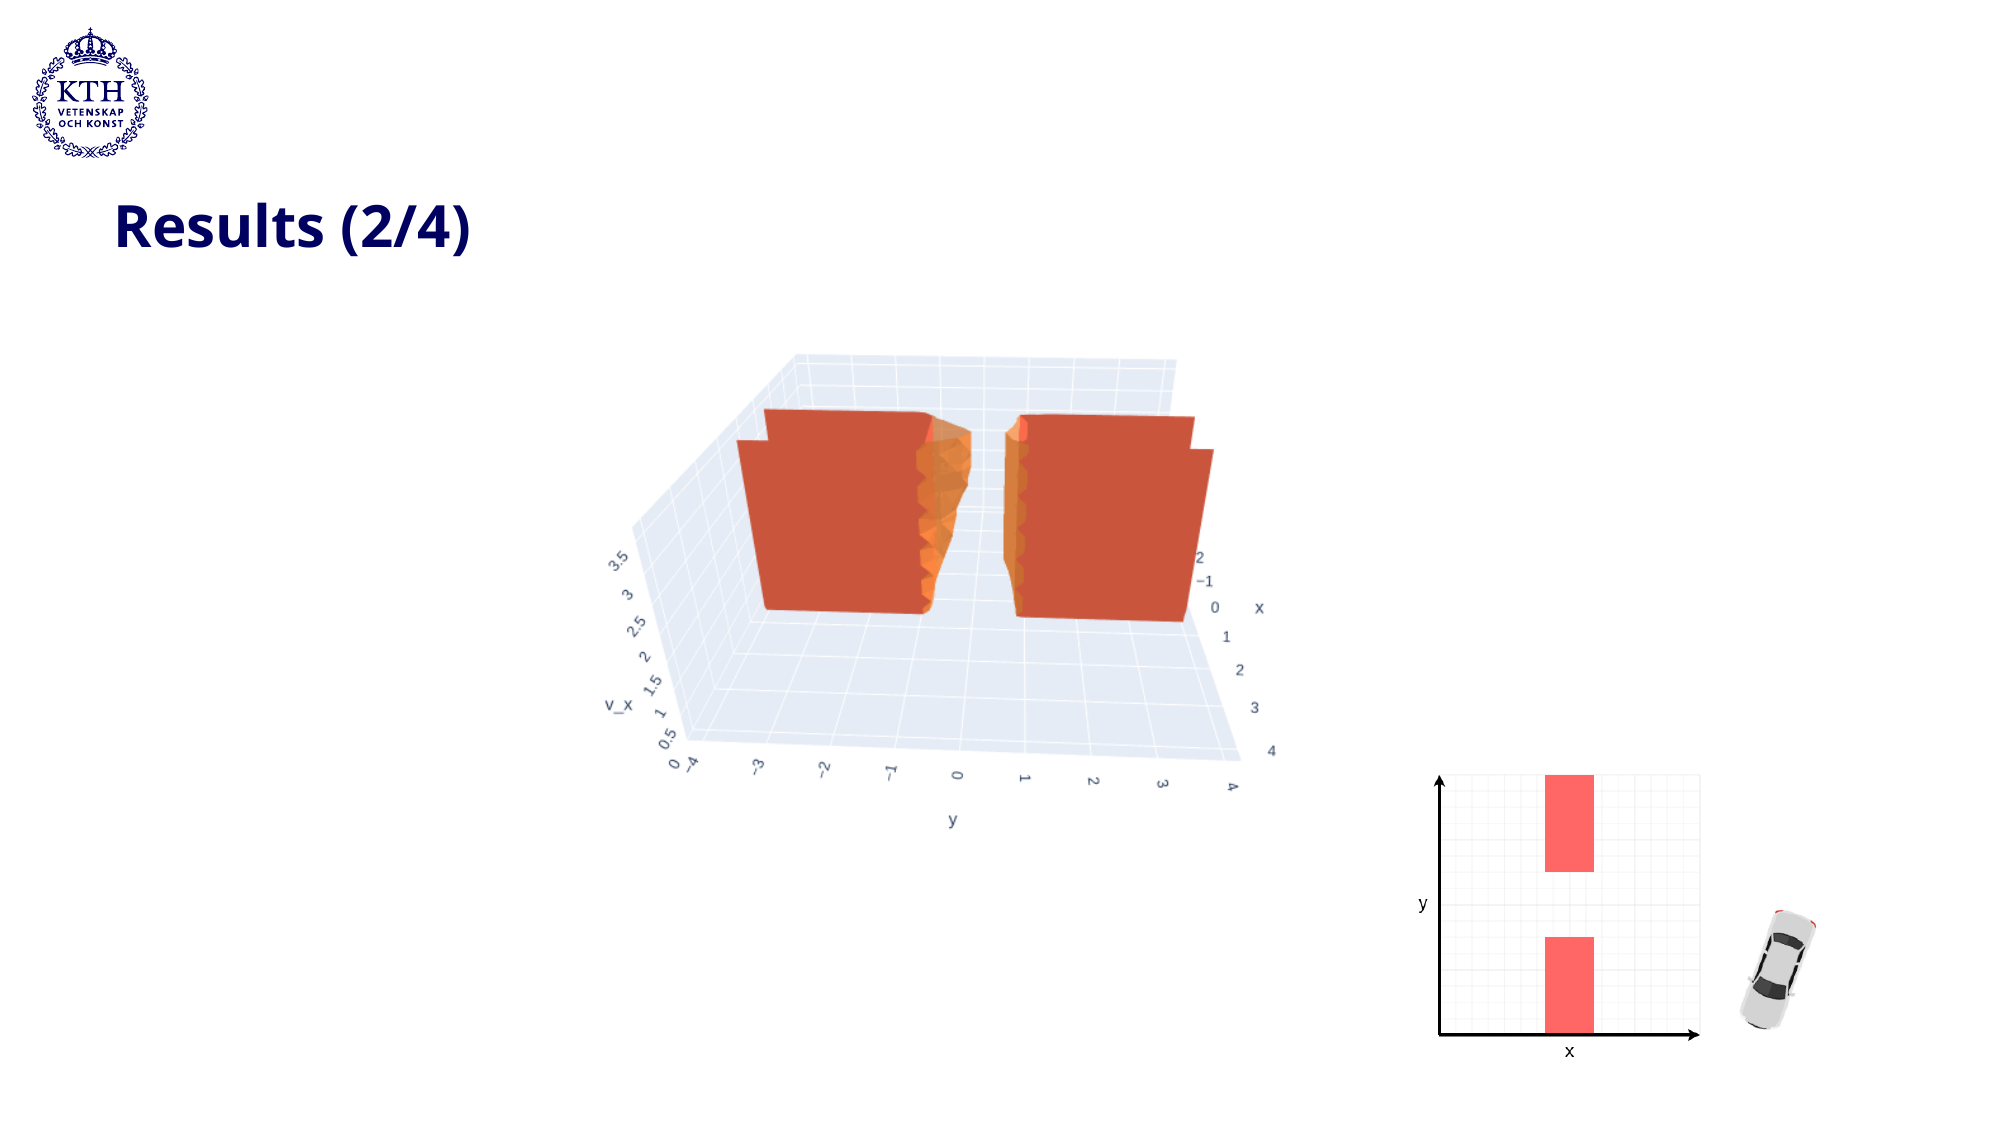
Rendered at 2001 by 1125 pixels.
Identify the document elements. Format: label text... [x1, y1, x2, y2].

picture [531, 259, 1824, 1063]
title Results (2/4) [98, 179, 1902, 273]
